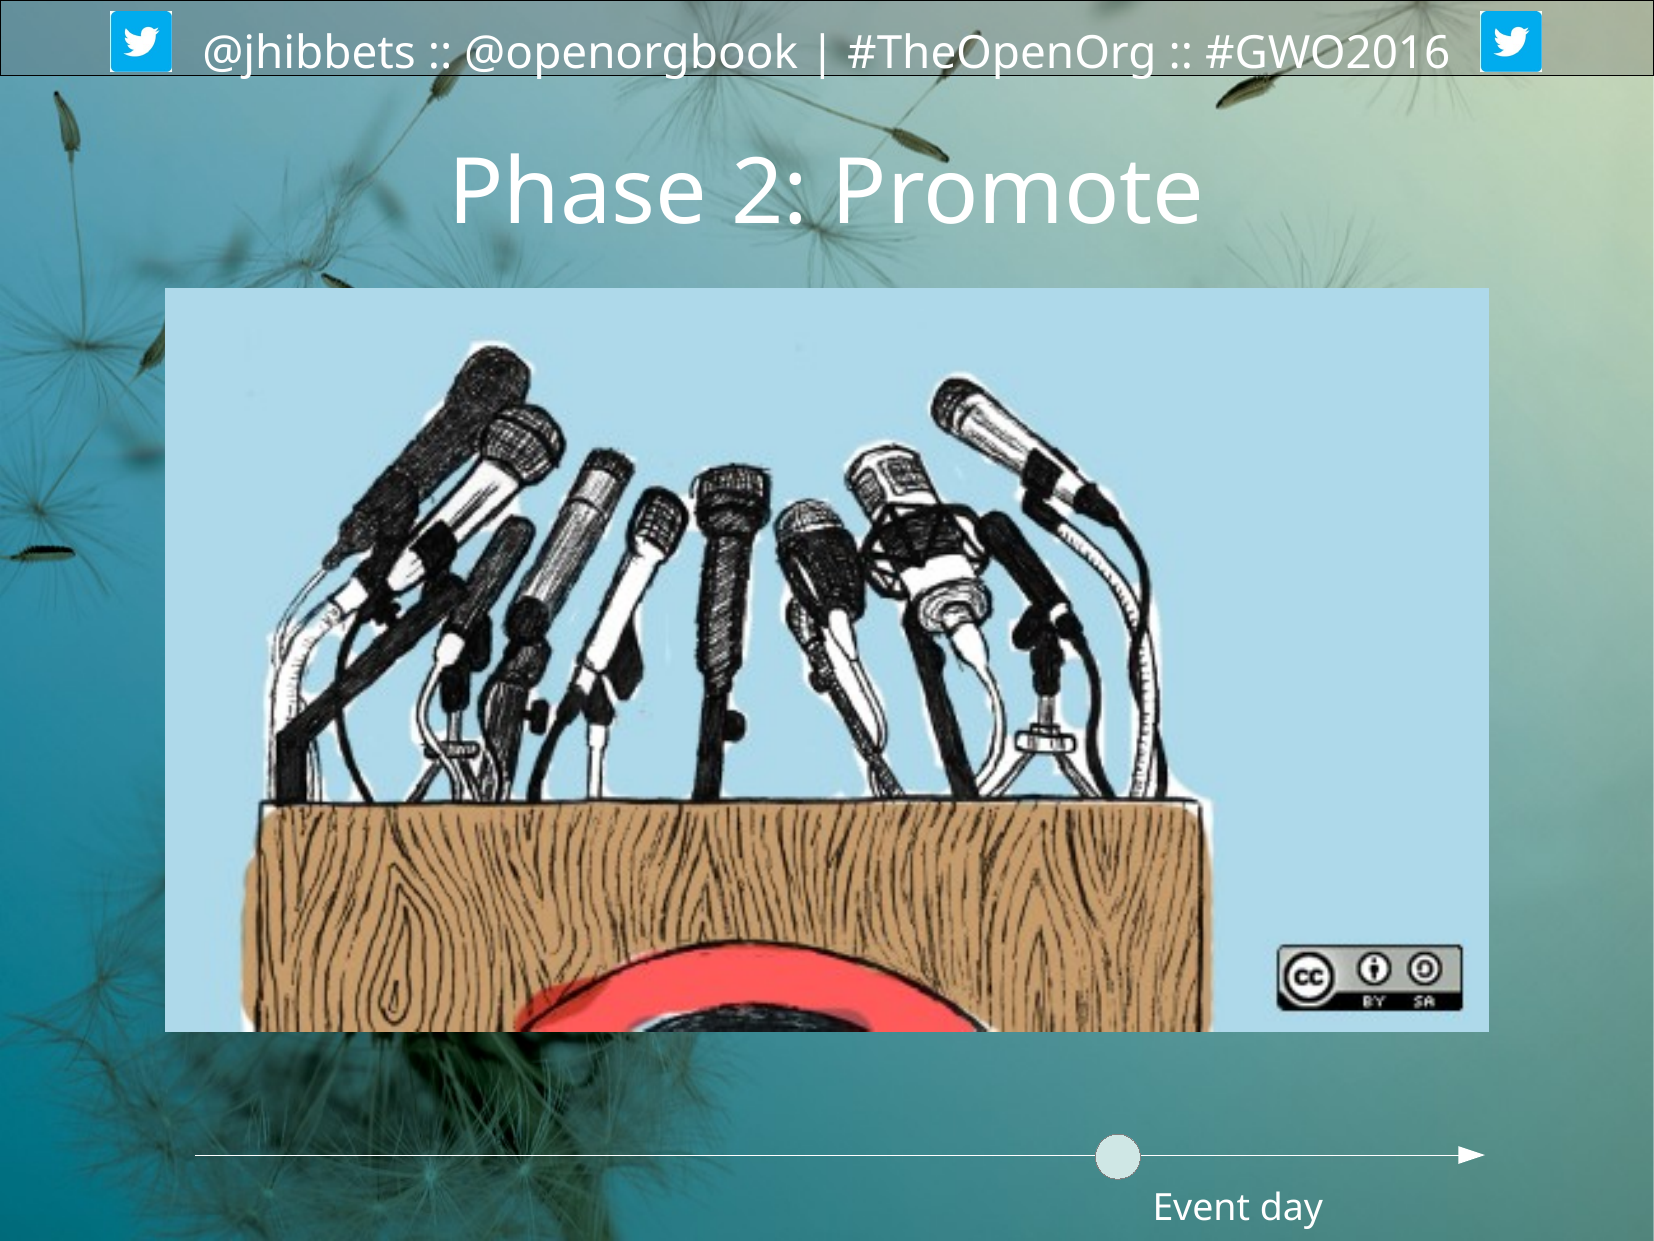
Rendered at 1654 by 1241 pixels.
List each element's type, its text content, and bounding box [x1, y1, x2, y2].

picture [1480, 11, 1484, 72]
picture [0, 76, 1654, 1241]
picture [125, 27, 158, 56]
title Phase 2: Promote [82, 84, 1571, 292]
picture [1495, 27, 1528, 56]
text_box Event day [1137, 1173, 1341, 1226]
text_box [1095, 1134, 1141, 1180]
picture [110, 11, 114, 72]
